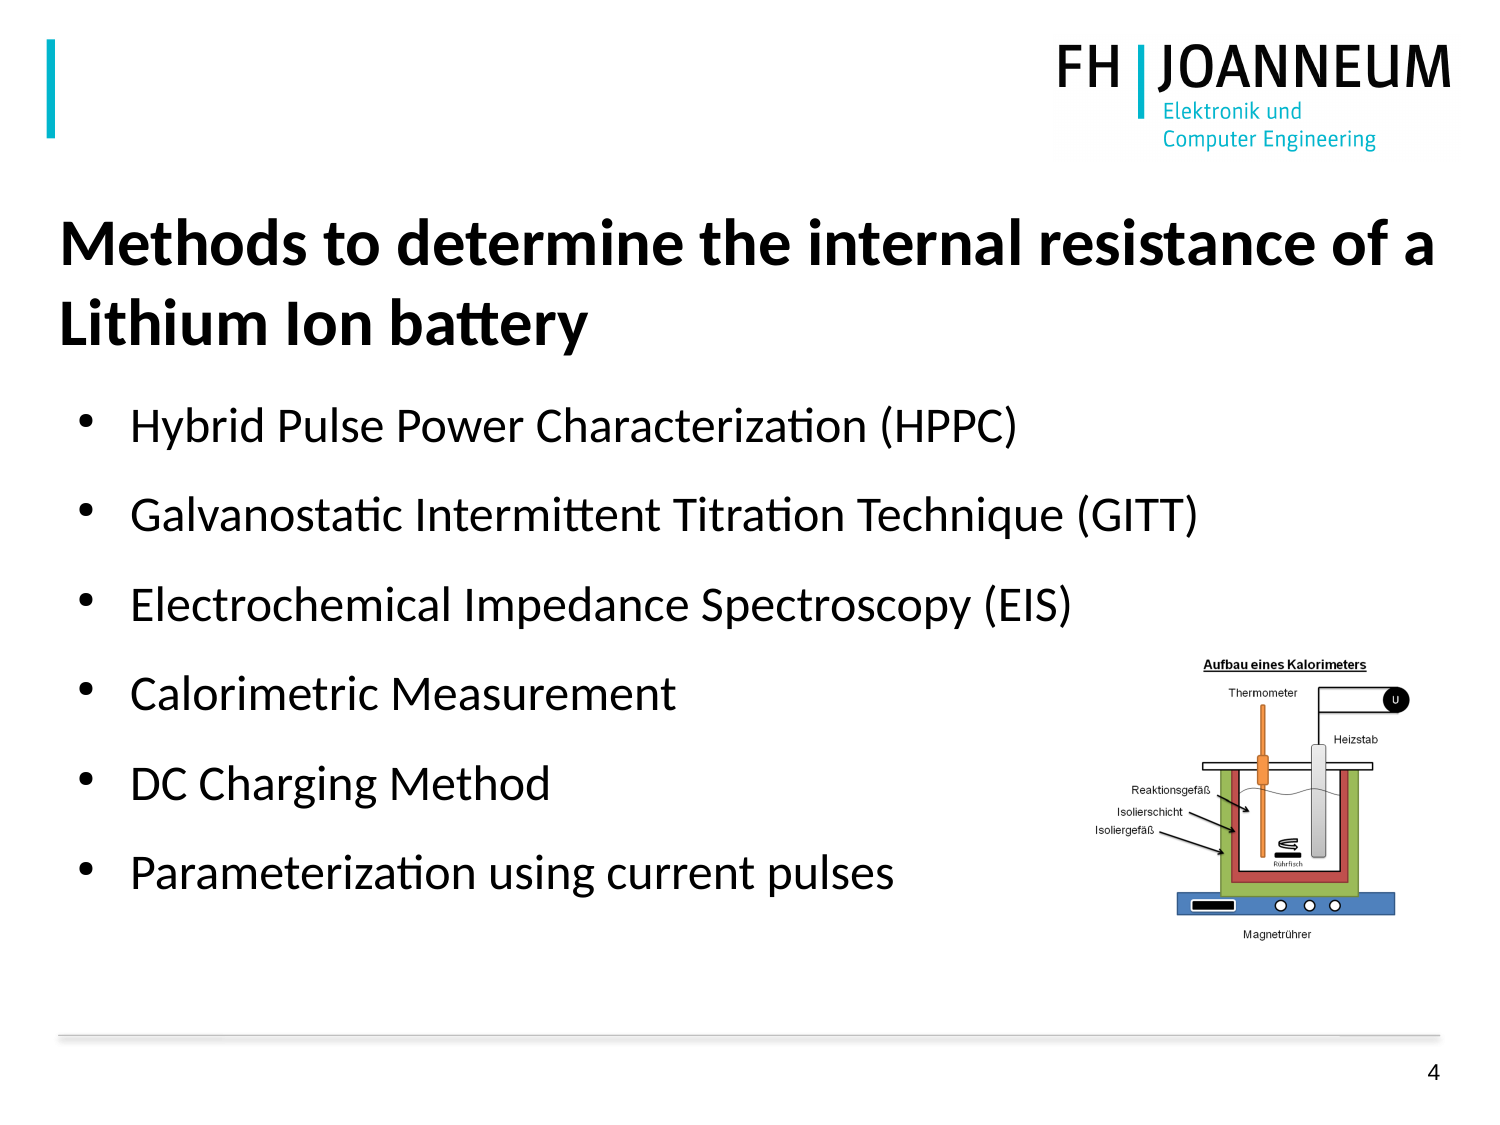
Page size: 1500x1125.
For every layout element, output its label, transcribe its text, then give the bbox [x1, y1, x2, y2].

list Hybrid Pulse Power Characterization (HPPC) Galvanostatic Intermittent Titration Technique (GITT) Electrochemical Impedance Spectroscopy (EIS) Calorimetric Measurement DC Charging Method Parameterization using current pulses [44, 384, 1456, 916]
picture [1089, 656, 1418, 945]
picture [1053, 34, 1461, 162]
picture [52, 37, 57, 140]
title Methods to determine the internal resistance of a Lithium Ion battery [44, 178, 1456, 367]
